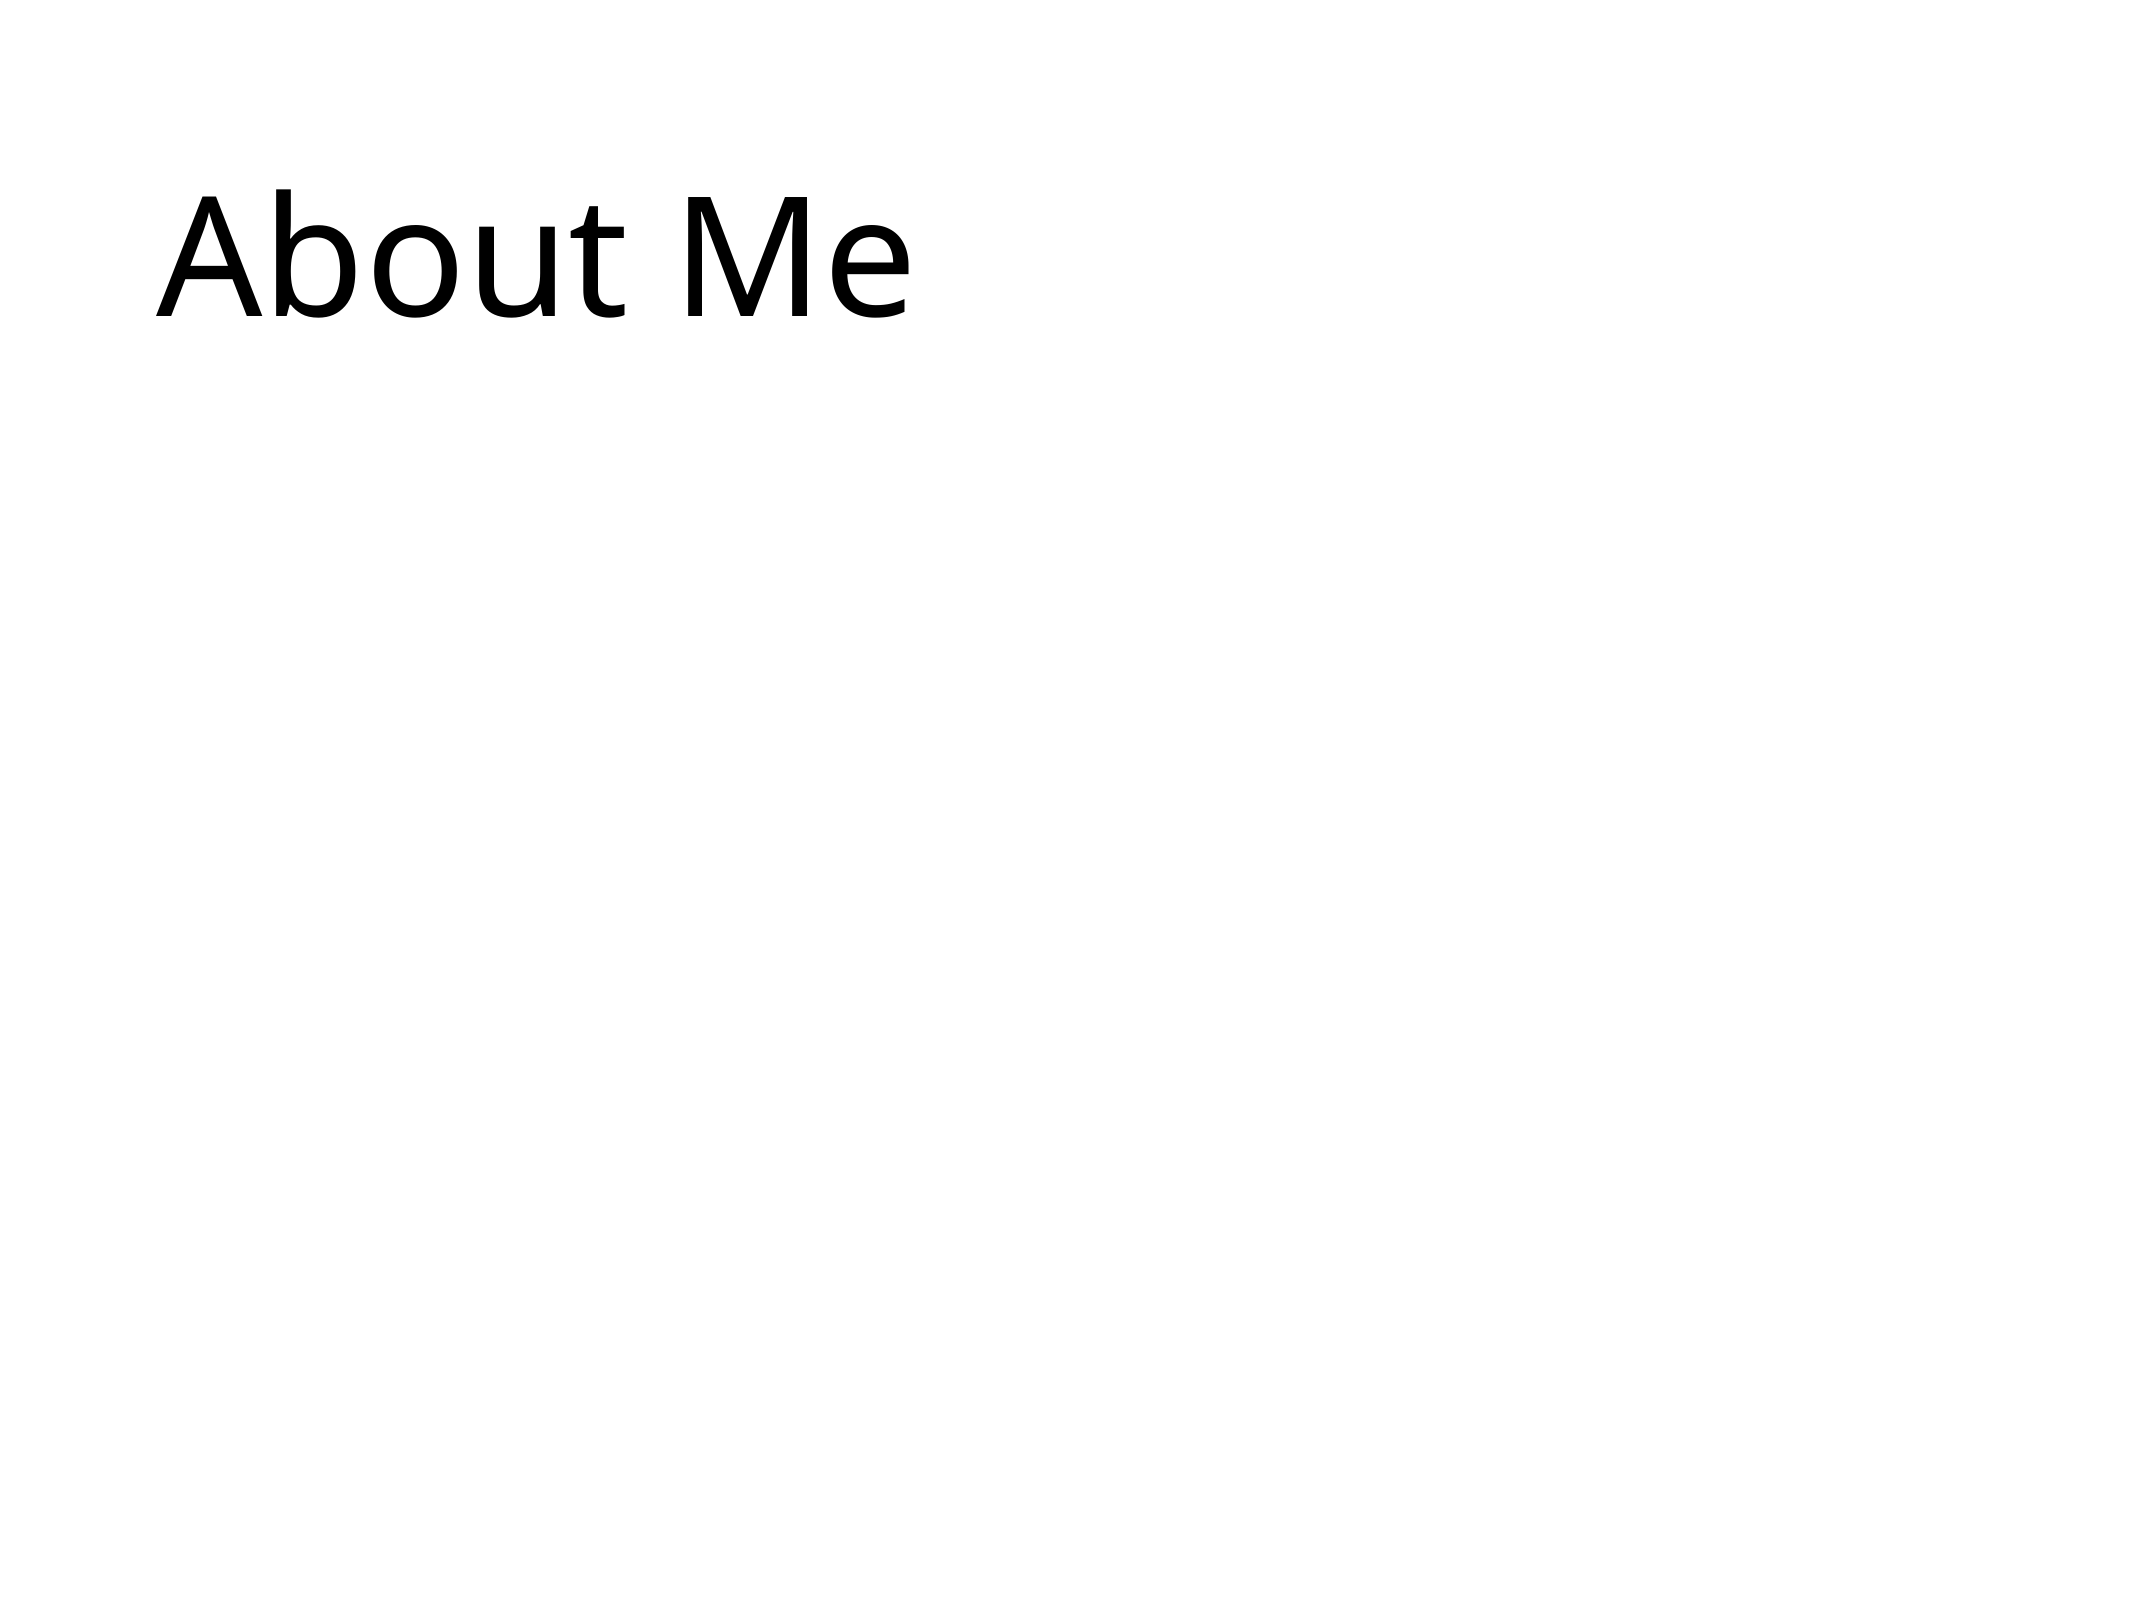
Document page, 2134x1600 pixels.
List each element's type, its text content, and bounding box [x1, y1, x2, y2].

title About Me [156, 72, 1978, 428]
